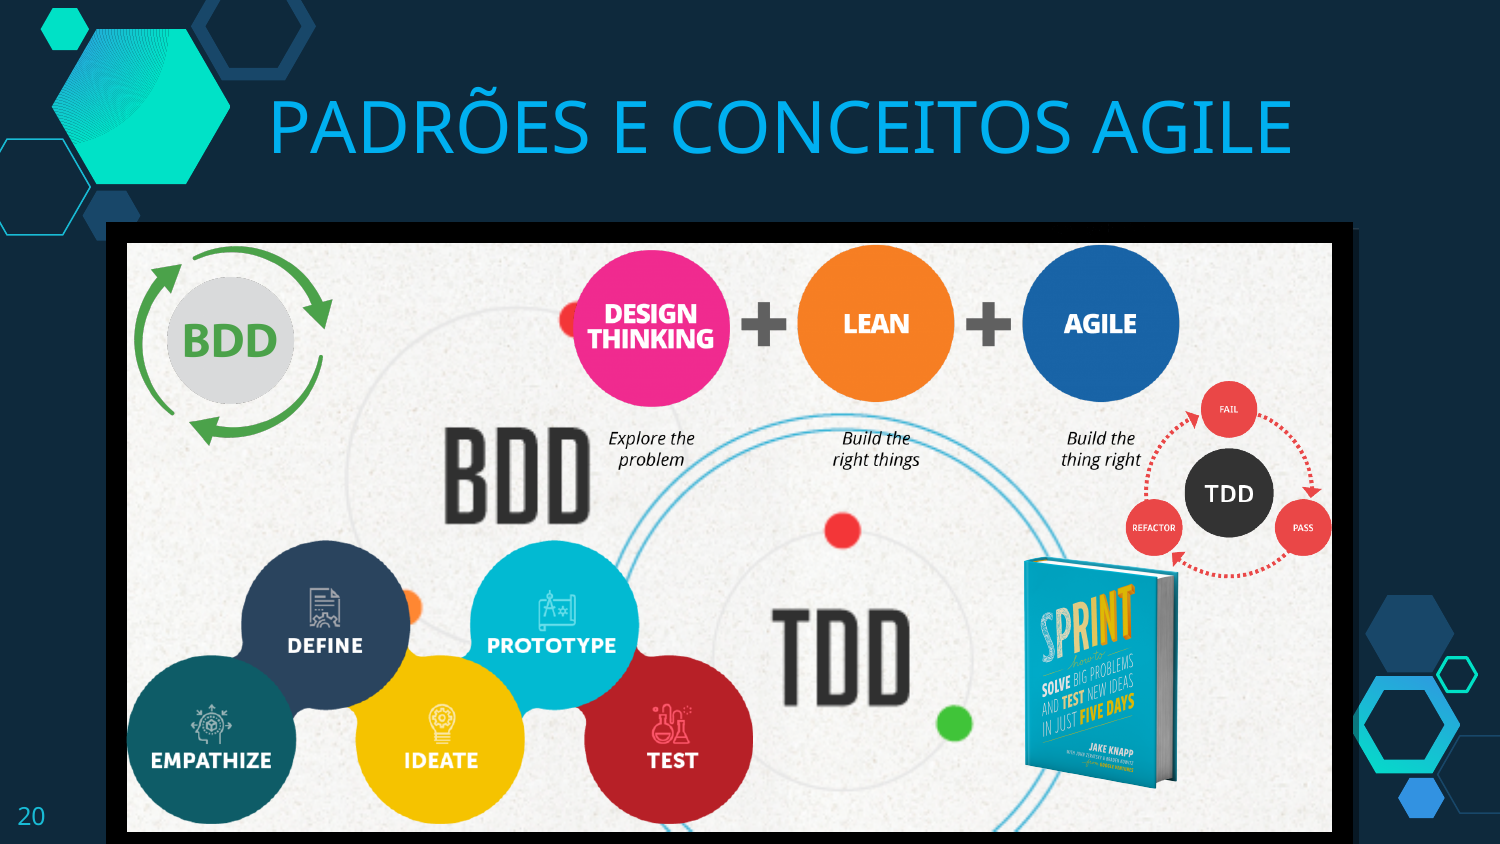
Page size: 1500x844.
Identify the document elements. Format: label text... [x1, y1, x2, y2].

list PADRÕES E CONCEITOS AGILE [230, 66, 1436, 185]
picture [98, 210, 1343, 832]
text_box 20 [2, 785, 93, 844]
